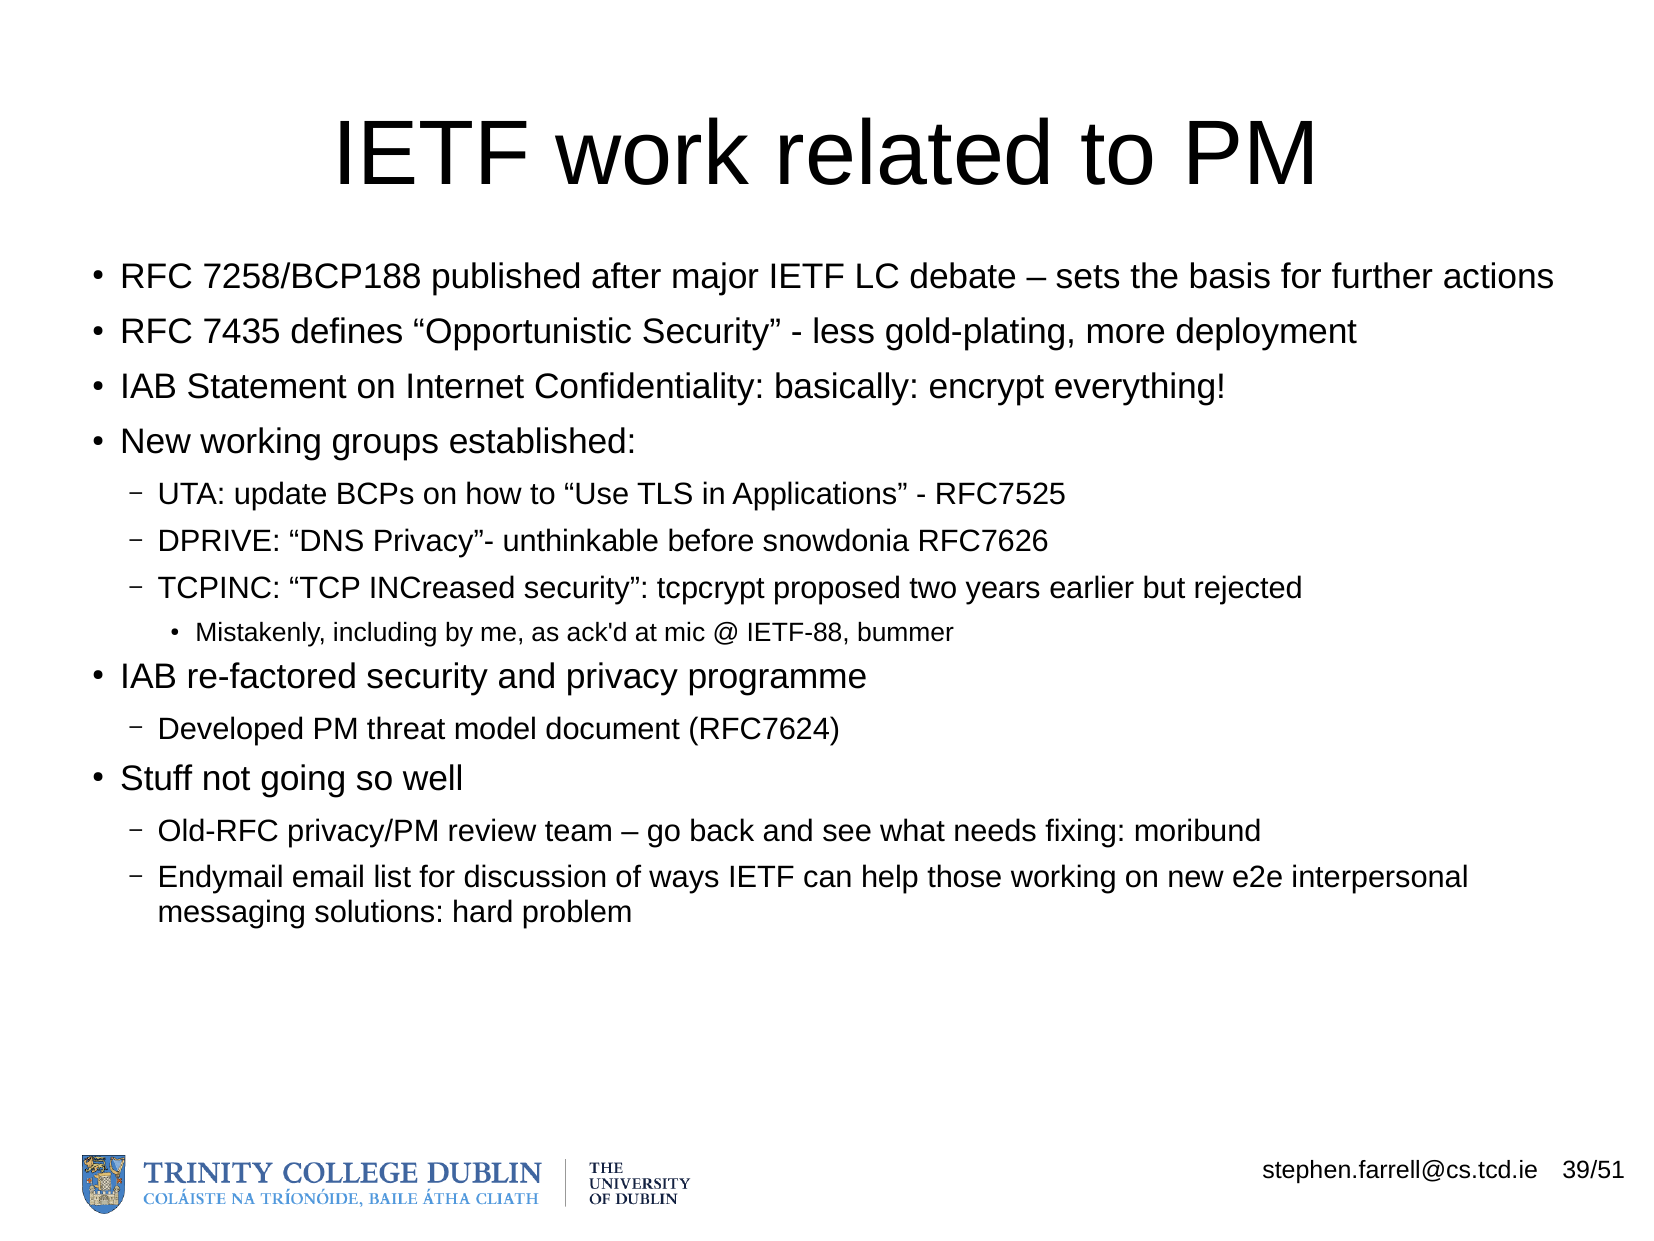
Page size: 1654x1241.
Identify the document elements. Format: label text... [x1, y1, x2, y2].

title IETF work related to PM [82, 49, 1571, 256]
list RFC 7258/BCP188 published after major IETF LC debate – sets the basis for further actions RFC 7435 defines “Opportunistic Security” - less gold-plating, more deployment IAB Statement on Internet Confidentiality: basically: encrypt everything! New working groups established: UTA: update BCPs on how to “Use TLS in Applications” - RFC7525 DPRIVE: “DNS Privacy”- unthinkable before snowdonia RFC7626 TCPINC: “TCP INCreased security”: tcpcrypt proposed two years earlier but rejected Mistakenly, including by me, as ack'd at mic @ IETF-88, bummer IAB re-factored security and privacy programme Developed PM threat model document (RFC7624) Stuff not going so well Old-RFC privacy/PM review team – go back and see what needs fixing: moribund Endymail email list for discussion of ways IETF can help those working on new e2e interpersonal messaging solutions: hard problem [82, 256, 1571, 976]
picture [82, 1155, 694, 1214]
